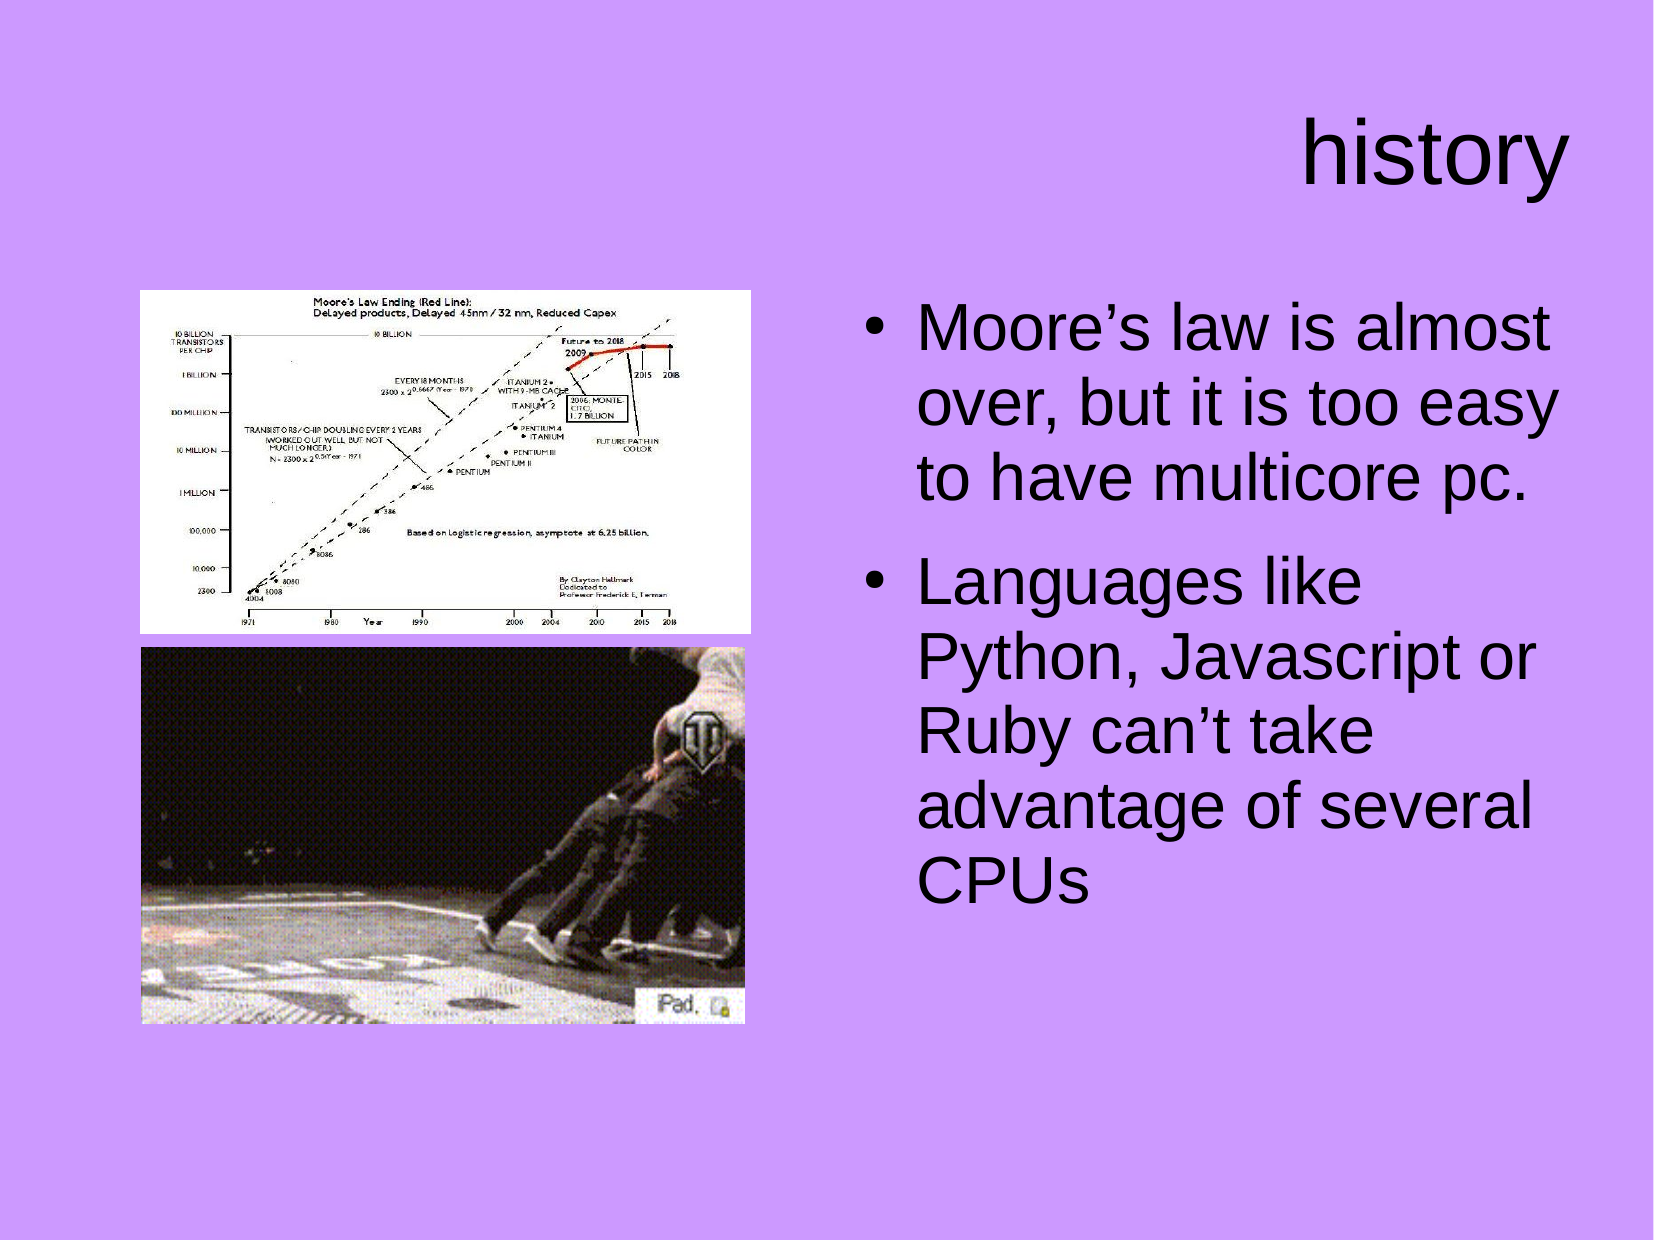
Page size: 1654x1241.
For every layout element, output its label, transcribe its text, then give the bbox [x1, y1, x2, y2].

title history [82, 49, 1571, 257]
picture [141, 647, 745, 1024]
picture [140, 290, 751, 634]
list Moore’s law is almost over, but it is too easy to have multicore pc. Languages like Python, Javascript or Ruby can’t take advantage of several CPUs [845, 290, 1572, 1010]
